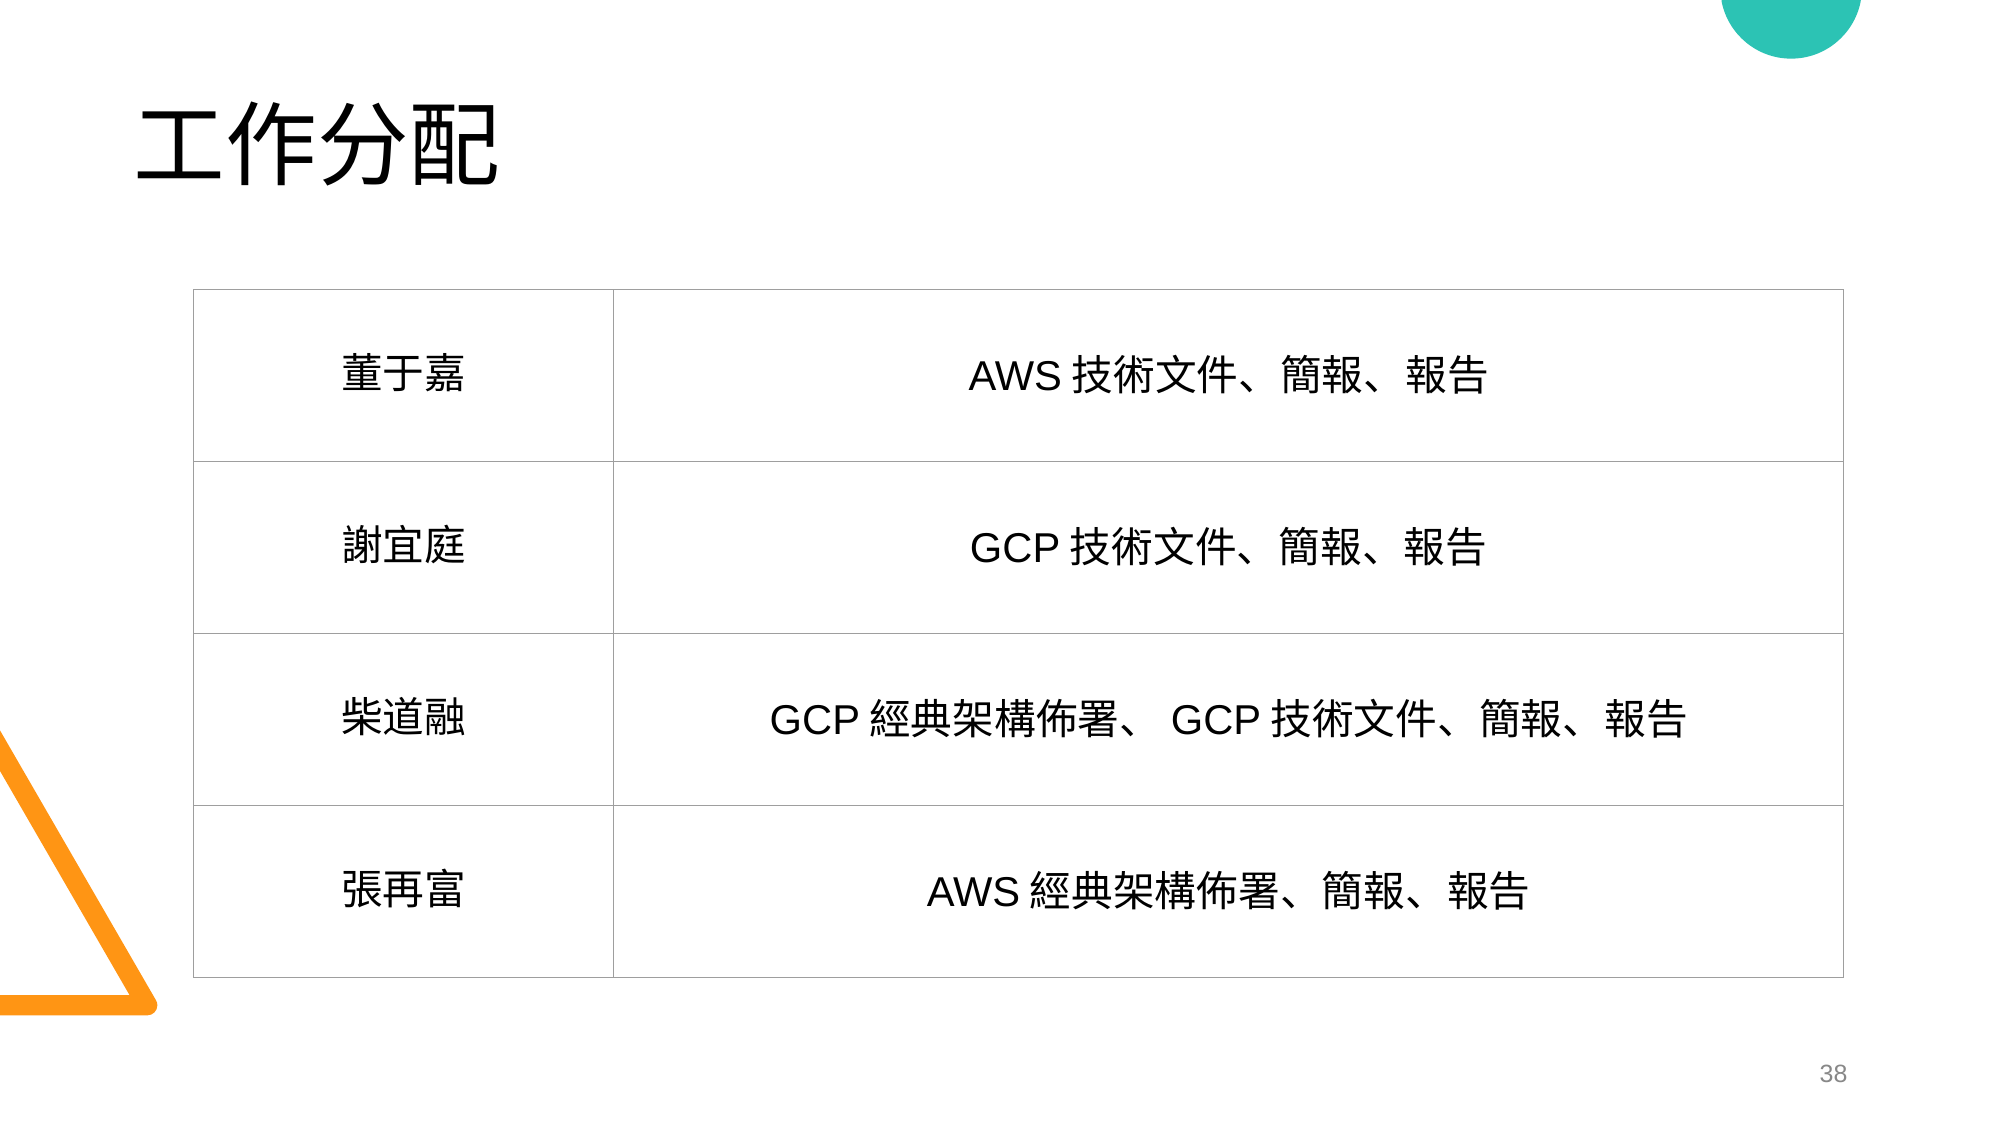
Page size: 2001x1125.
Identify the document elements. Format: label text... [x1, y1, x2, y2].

table_header 董于嘉 [194, 290, 613, 461]
slide_number <number> [1412, 1042, 1863, 1103]
table_cell AWS經典架構佈署、簡報、報告 [614, 806, 1843, 977]
table_cell GCP經典架構佈署、GCP技術文件、簡報、報告 [614, 634, 1843, 805]
title 工作分配 [118, 42, 1844, 260]
table_cell 張再富 [194, 806, 613, 977]
table_header AWS技術文件、簡報、報告 [614, 290, 1843, 461]
table_cell 柴道融 [194, 634, 613, 805]
table_cell 謝宜庭 [194, 462, 613, 633]
table_cell GCP技術文件、簡報、報告 [614, 462, 1843, 633]
